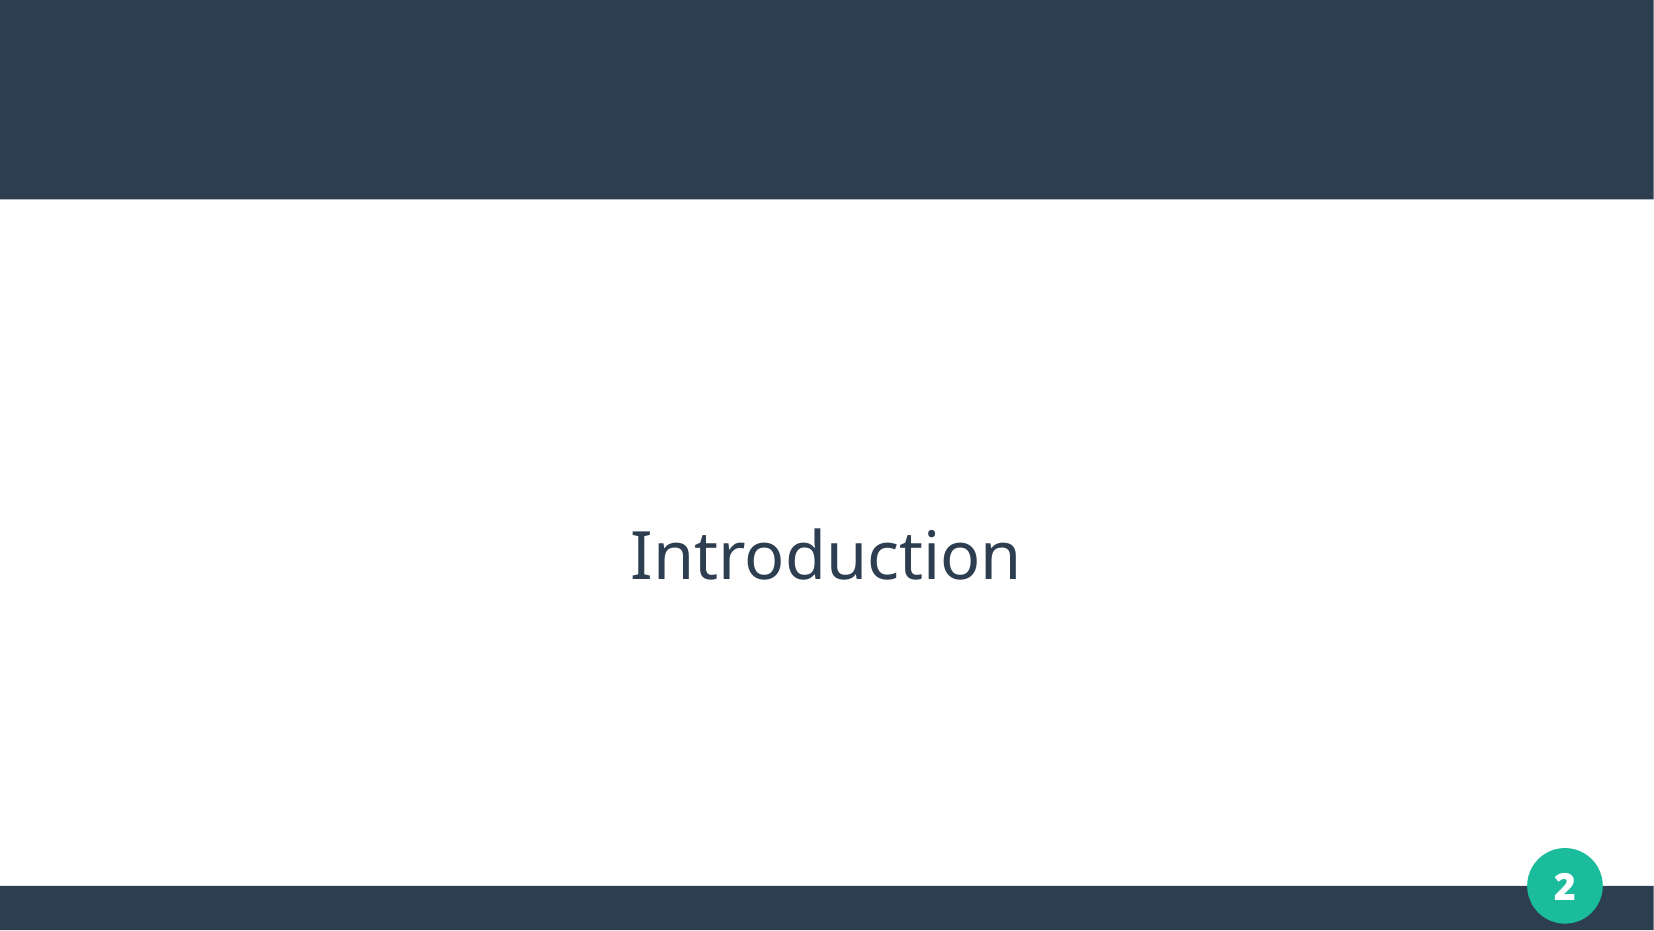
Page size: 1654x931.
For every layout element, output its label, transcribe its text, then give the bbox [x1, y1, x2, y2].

subtitle Introduction [59, 243, 1595, 864]
